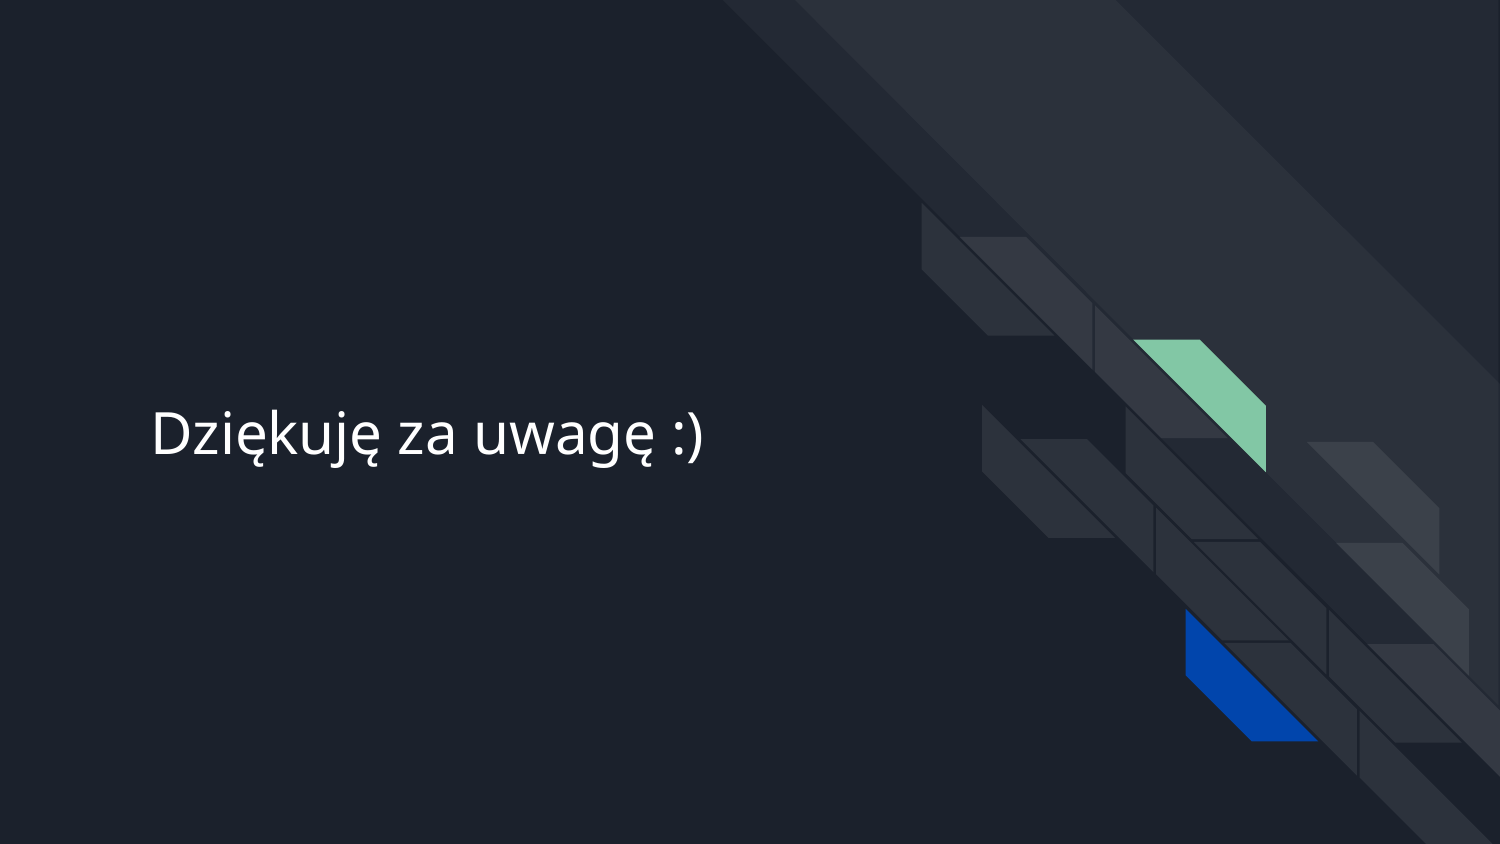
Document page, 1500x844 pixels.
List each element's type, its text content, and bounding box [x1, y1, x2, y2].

title Dziękuję za uwagę :) [135, 142, 888, 720]
